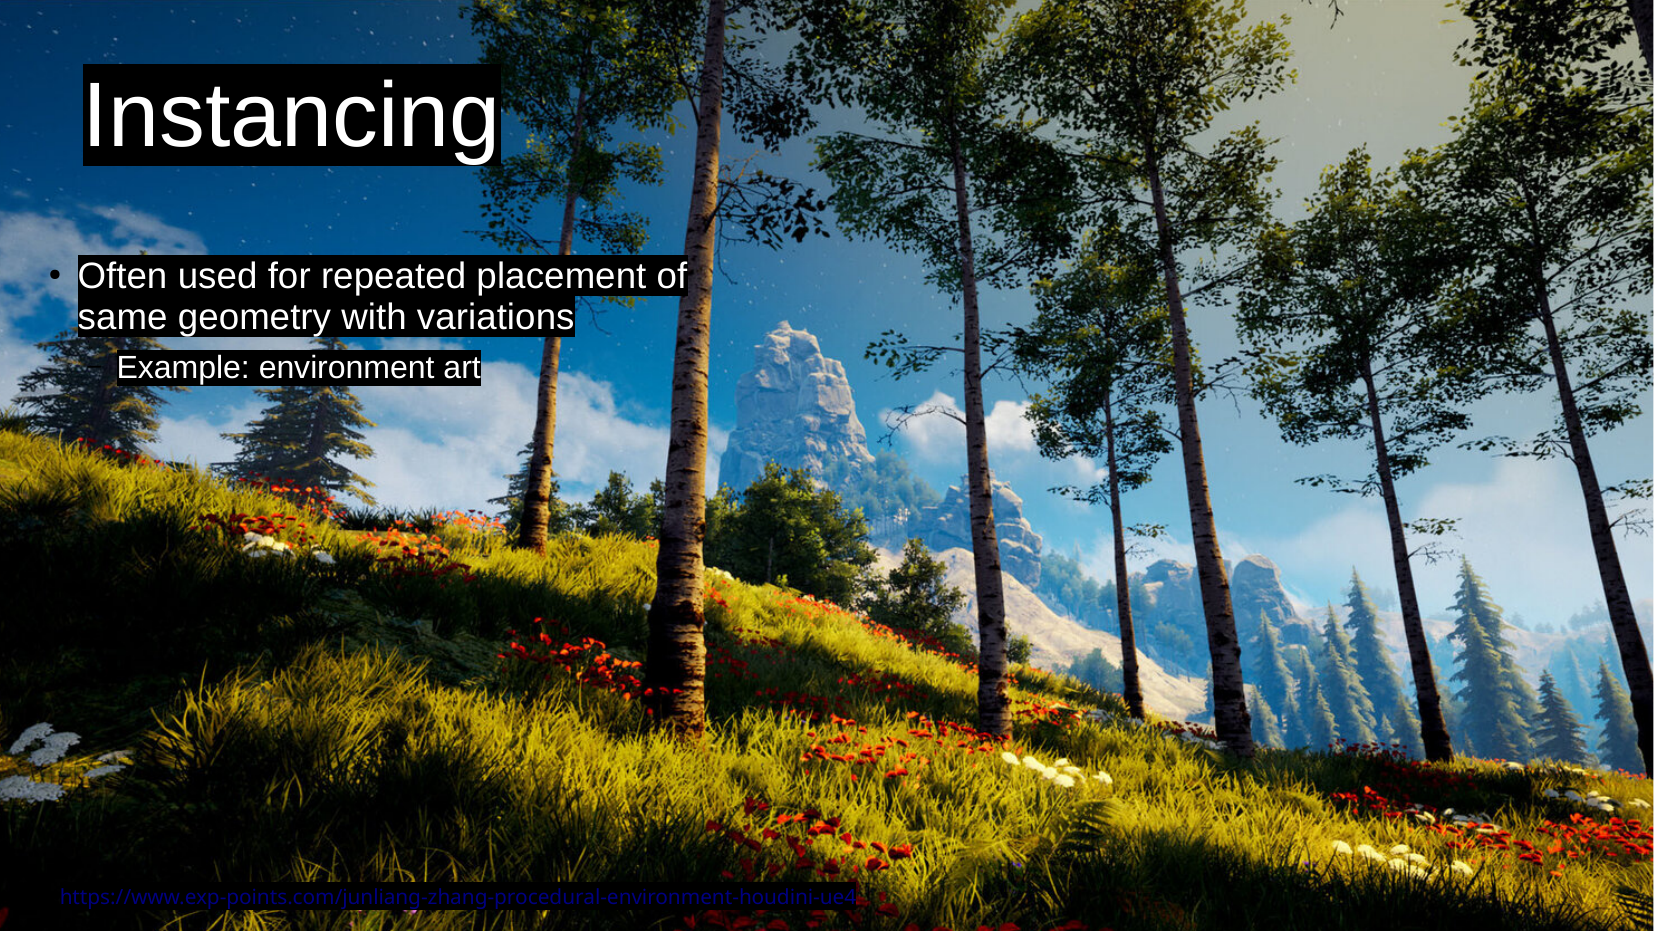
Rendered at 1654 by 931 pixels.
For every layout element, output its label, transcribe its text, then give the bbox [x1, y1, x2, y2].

picture [0, 0, 1654, 931]
text_box https://www.exp-points.com/junliang-zhang-procedural-environment-houdini-ue4 [45, 874, 916, 916]
list Often used for repeated placement of same geometry with variations Example: environment art [38, 255, 766, 391]
title Instancing [82, 37, 1571, 193]
